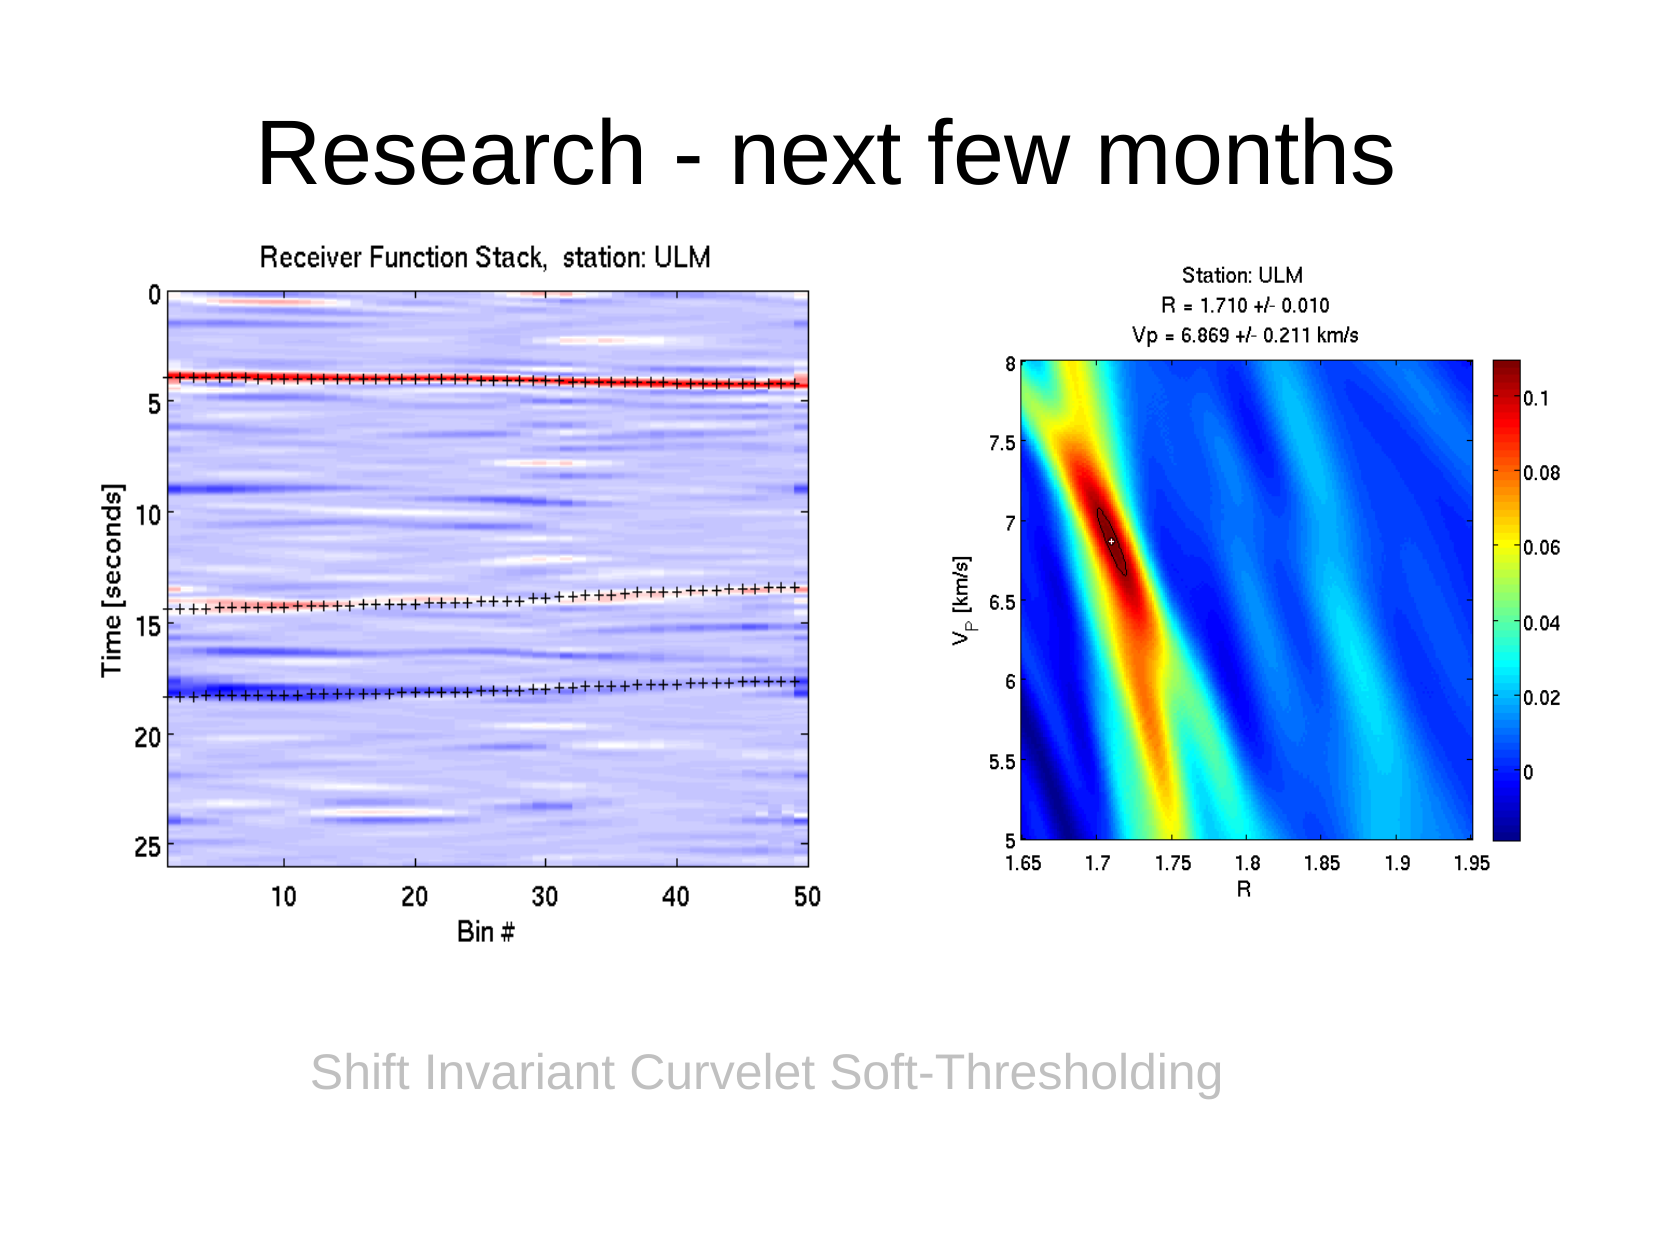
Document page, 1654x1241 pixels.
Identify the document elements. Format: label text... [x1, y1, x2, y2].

text_box Shift Invariant Curvelet Soft-Thresholding [295, 1037, 1359, 1108]
picture [59, 232, 886, 945]
title Research - next few months [82, 49, 1571, 257]
picture [933, 238, 1606, 945]
